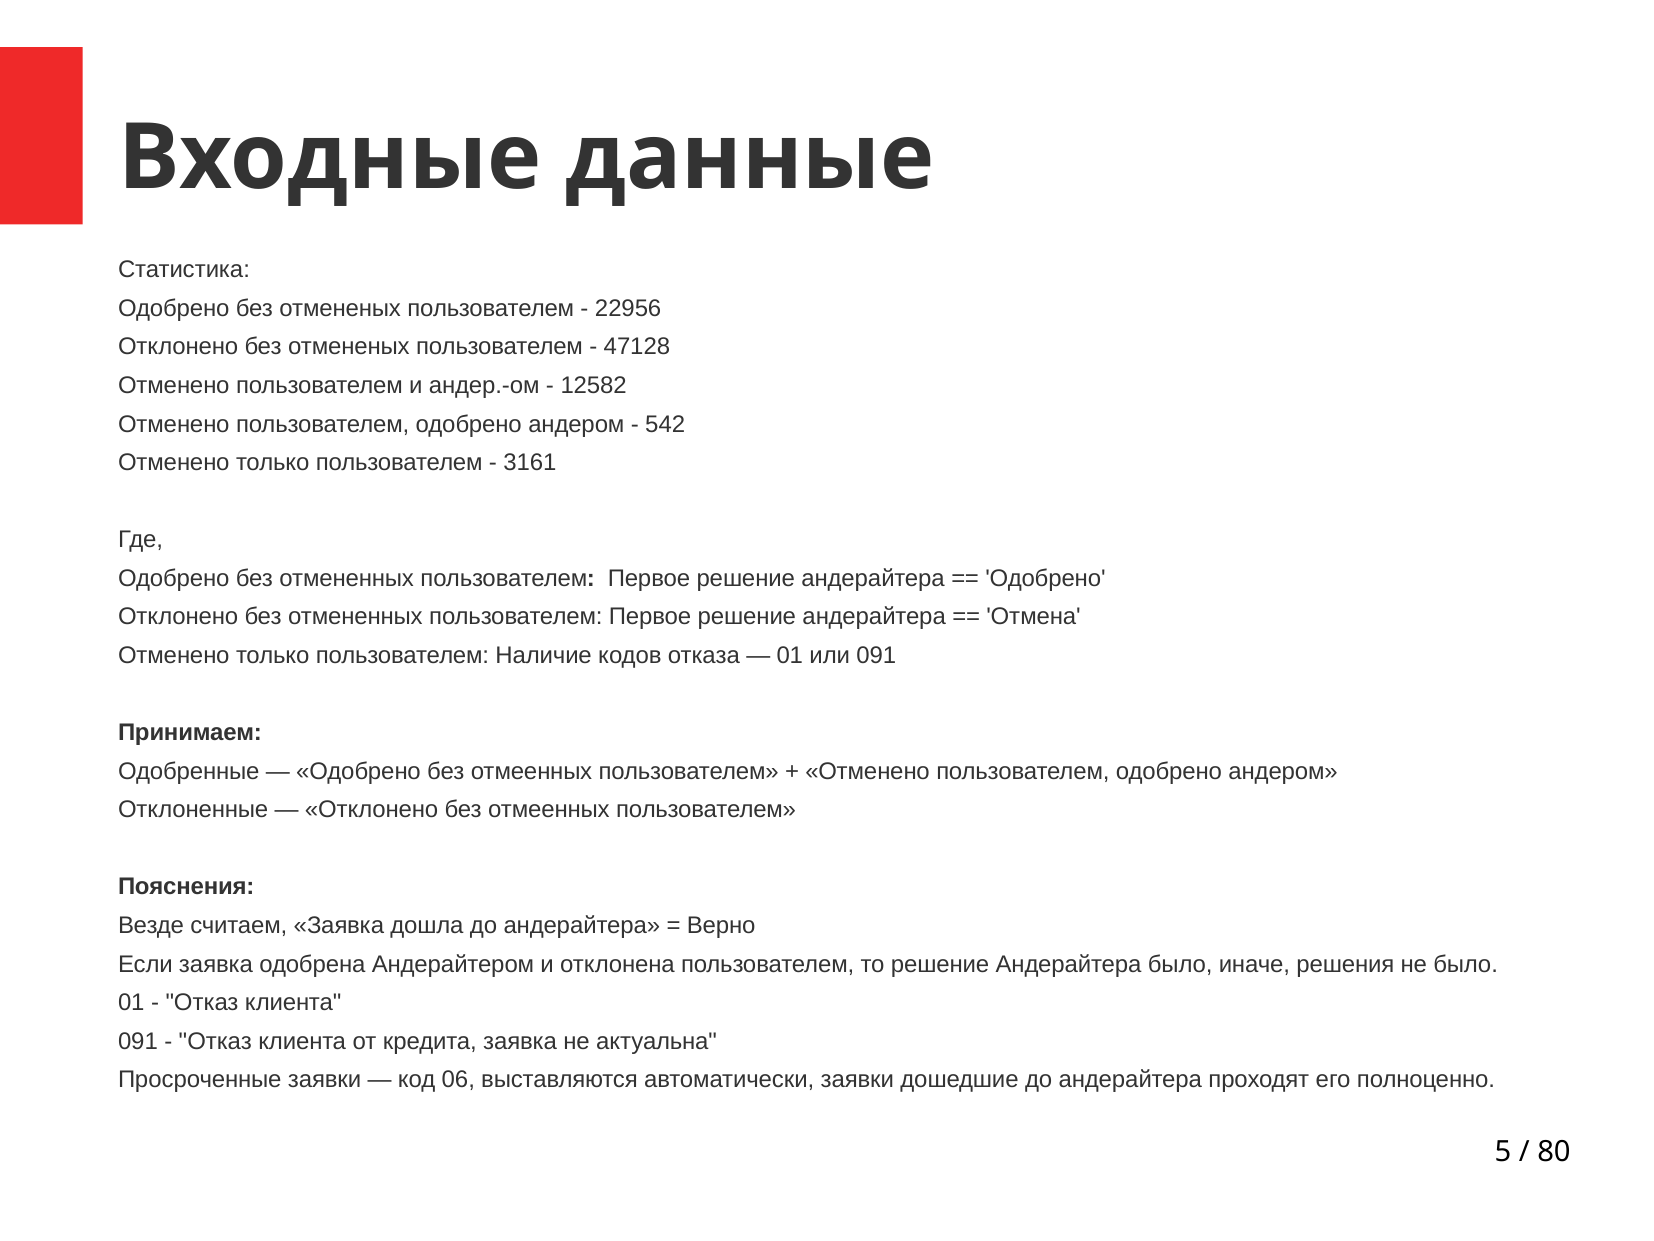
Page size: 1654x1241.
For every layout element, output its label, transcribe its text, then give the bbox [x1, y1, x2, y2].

list Статистика: Одобрено без отмененых пользователем - 22956 Отклонено без отмененых пользователем - 47128 Отменено пользователем и андер.-ом - 12582 Отменено пользователем, одобрено андером - 542 Отменено только пользователем - 3161 Где, Одобрено без отмененных пользователем: Первое решение андерайтера == 'Одобрено' Отклонено без отмененных пользователем: Первое решение андерайтера == 'Отмена' Отменено только пользователем: Наличие кодов отказа — 01 или 091 Принимаем: Одобренные — «Одобрено без отмеенных пользователем» + «Отменено пользователем, одобрено андером» Отклоненные — «Отклонено без отмеенных пользователем» Пояснения: Везде считаем, «Заявка дошла до андерайтера» = Верно Если заявка одобрена Андерайтером и отклонена пользователем, то решение Андерайтера было, иначе, решения не было. 01 - "Отказ клиента" 091 - "Отказ клиента от кредита, заявка не актуальна" Просроченные заявки — код 06, выставляются автоматически, заявки дошедшие до андерайтера проходят его полноценно. [118, 256, 1536, 1146]
title Входные данные [118, 49, 1571, 257]
